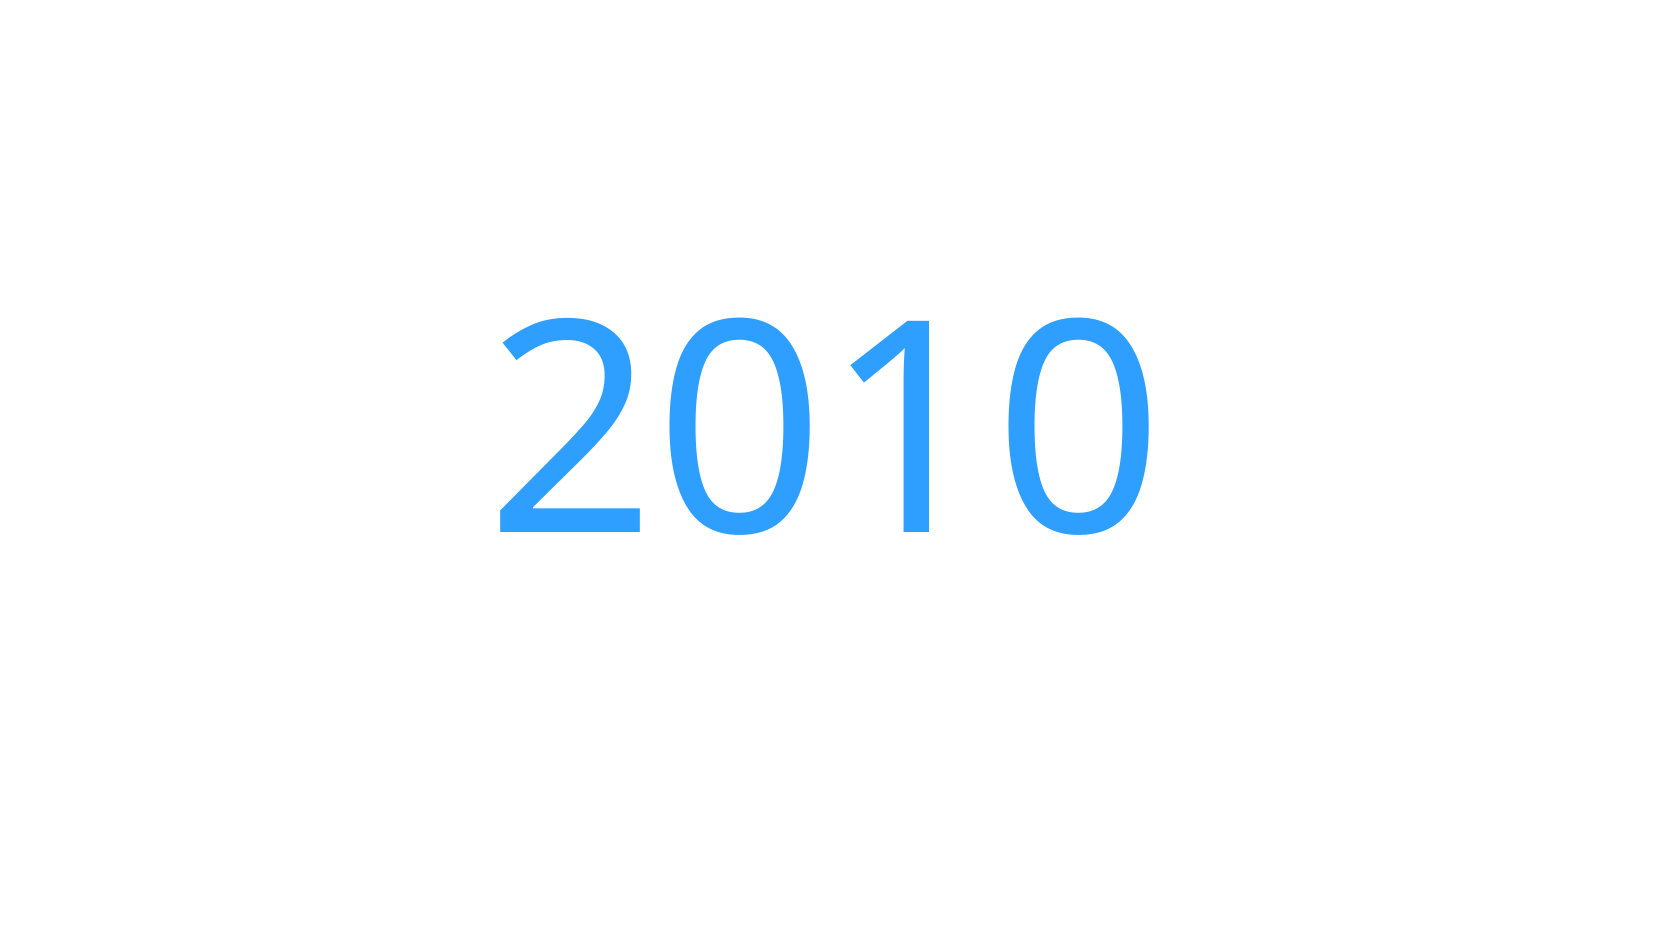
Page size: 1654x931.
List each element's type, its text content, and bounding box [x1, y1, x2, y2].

title 2010 [450, 255, 1201, 580]
